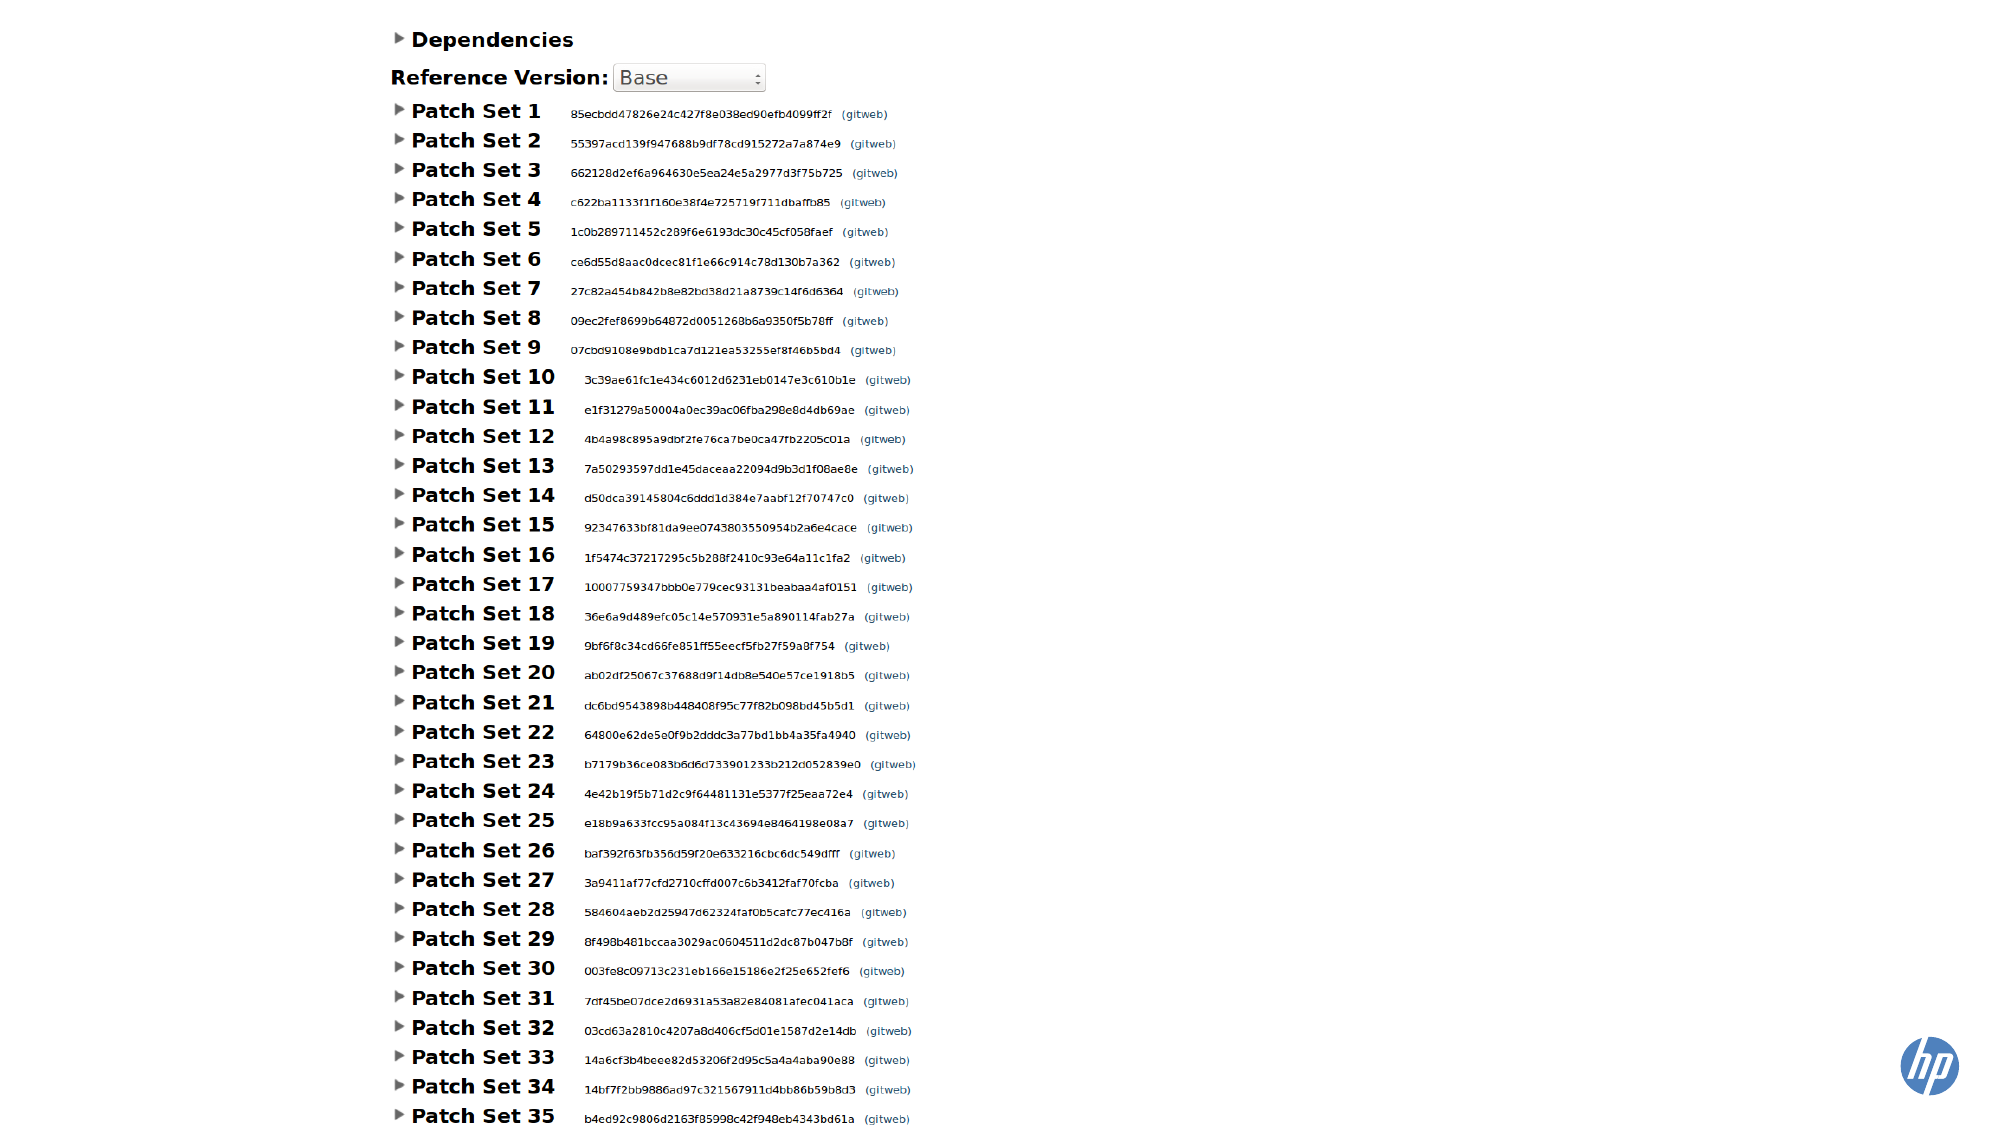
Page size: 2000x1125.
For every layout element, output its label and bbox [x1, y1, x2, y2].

picture [391, 32, 1359, 1125]
